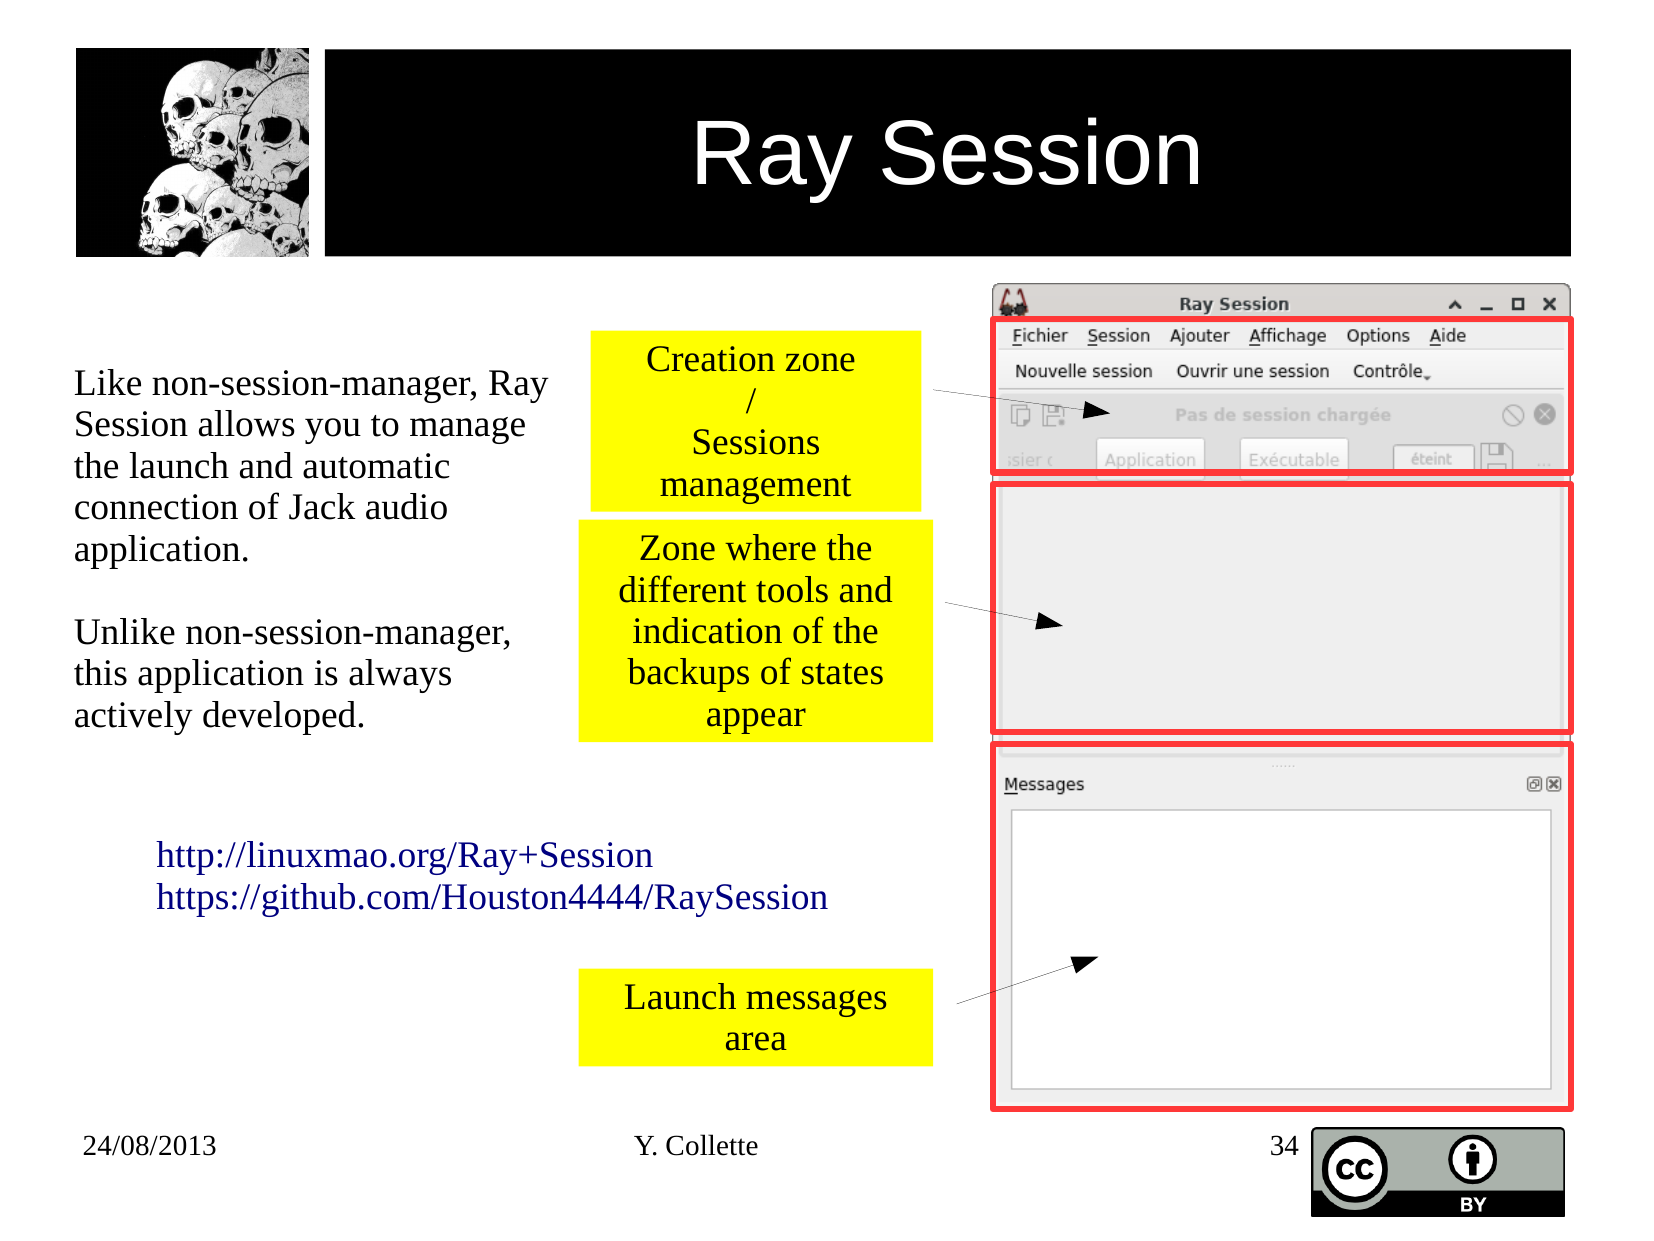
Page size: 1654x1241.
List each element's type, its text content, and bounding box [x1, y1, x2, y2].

picture [996, 747, 1568, 1106]
text_box Like non-session-manager, Ray Session allows you to manage the launch and automatic connection of Jack audio application. Unlike non-session-manager, this application is always actively developed. [59, 354, 567, 804]
title Ray Session [324, 49, 1571, 257]
picture [996, 322, 1568, 469]
picture [996, 487, 1568, 729]
picture [76, 48, 309, 257]
picture [992, 735, 1571, 741]
text_box Creation zone / Sessions management [590, 330, 922, 512]
picture [992, 283, 1571, 316]
picture [1311, 1127, 1565, 1217]
text_box Zone where the different tools and indication of the backups of states appear [578, 519, 934, 743]
text_box http://linuxmao.org/Ray+Session https://github.com/Houston4444/RaySession [141, 826, 851, 925]
picture [992, 476, 1571, 481]
text_box Launch messages area [578, 968, 934, 1067]
